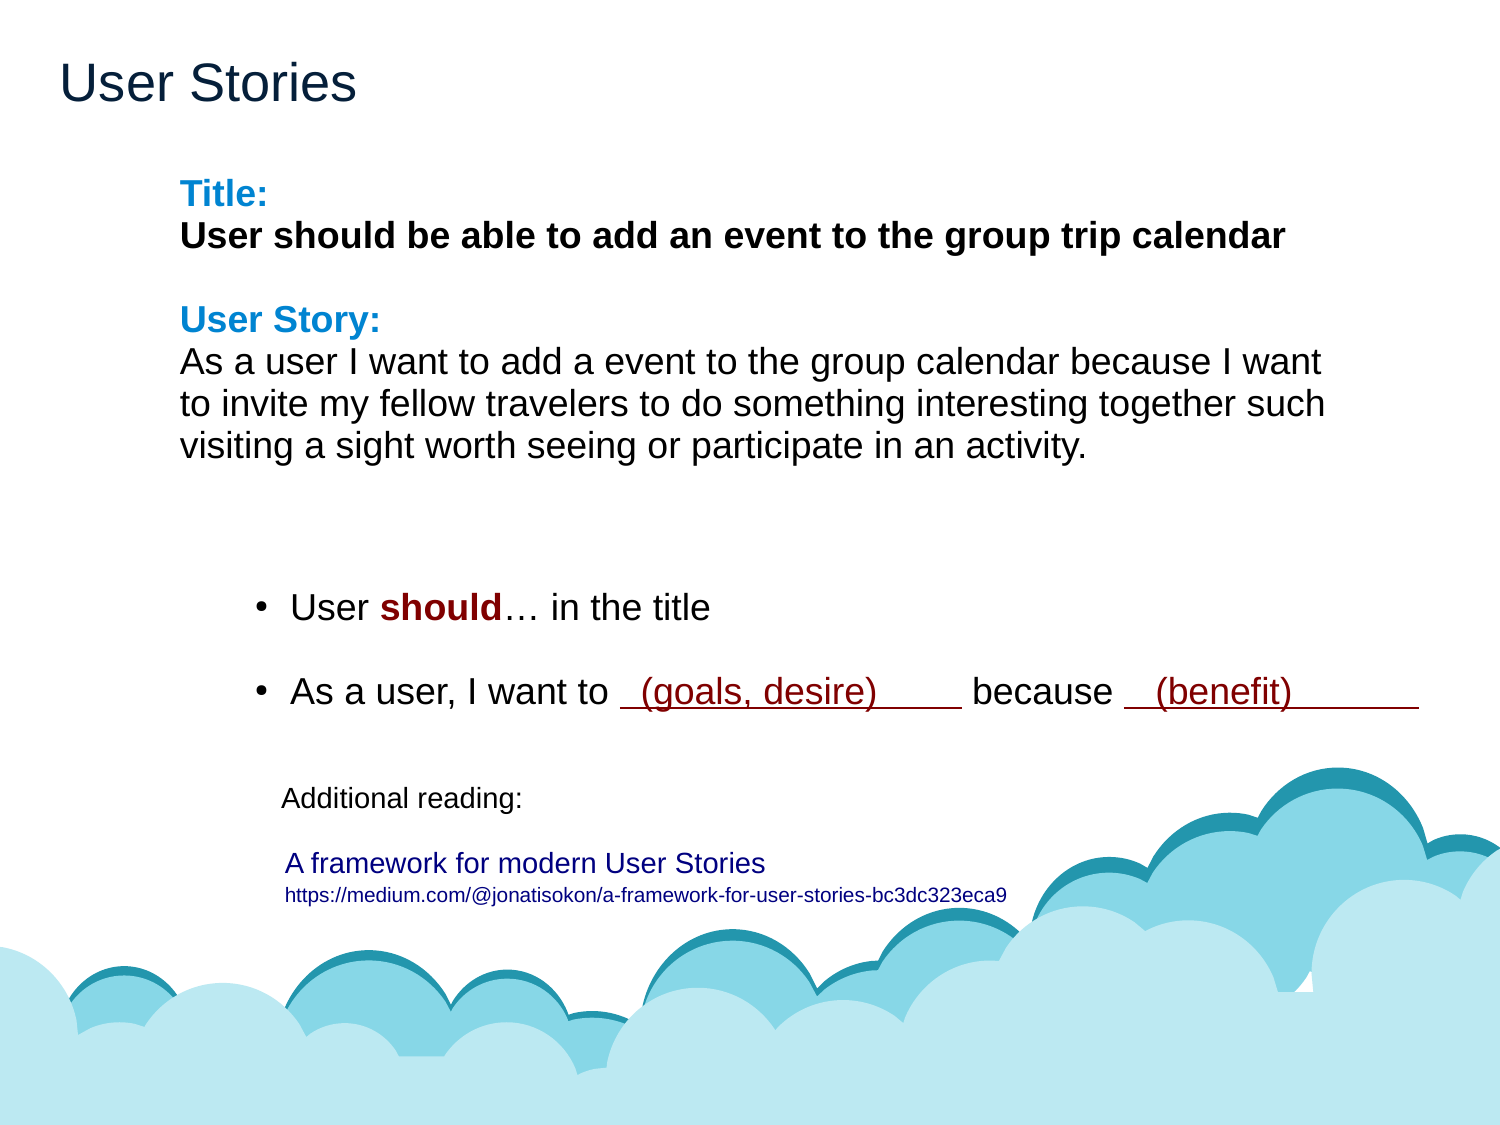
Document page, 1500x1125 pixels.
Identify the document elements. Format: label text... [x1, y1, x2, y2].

text_box User should… in the title As a user, I want to (goals, desire) because (benefit) [240, 579, 1444, 721]
text_box Additional reading: [266, 775, 539, 823]
text_box User Stories [45, 45, 556, 136]
text_box Title: User should be able to add an event to the group trip calendar User Story: As a user I want to add a event to the group calendar because I want to invite my fellow travelers to do something interesting together such visiting a sight worth seeing or participate in an activity. [165, 164, 1366, 600]
text_box A framework for modern User Stories [270, 840, 886, 876]
text_box https://medium.com/@jonatisokon/a-framework-for-user-stories-bc3dc323eca9 [270, 876, 1171, 922]
